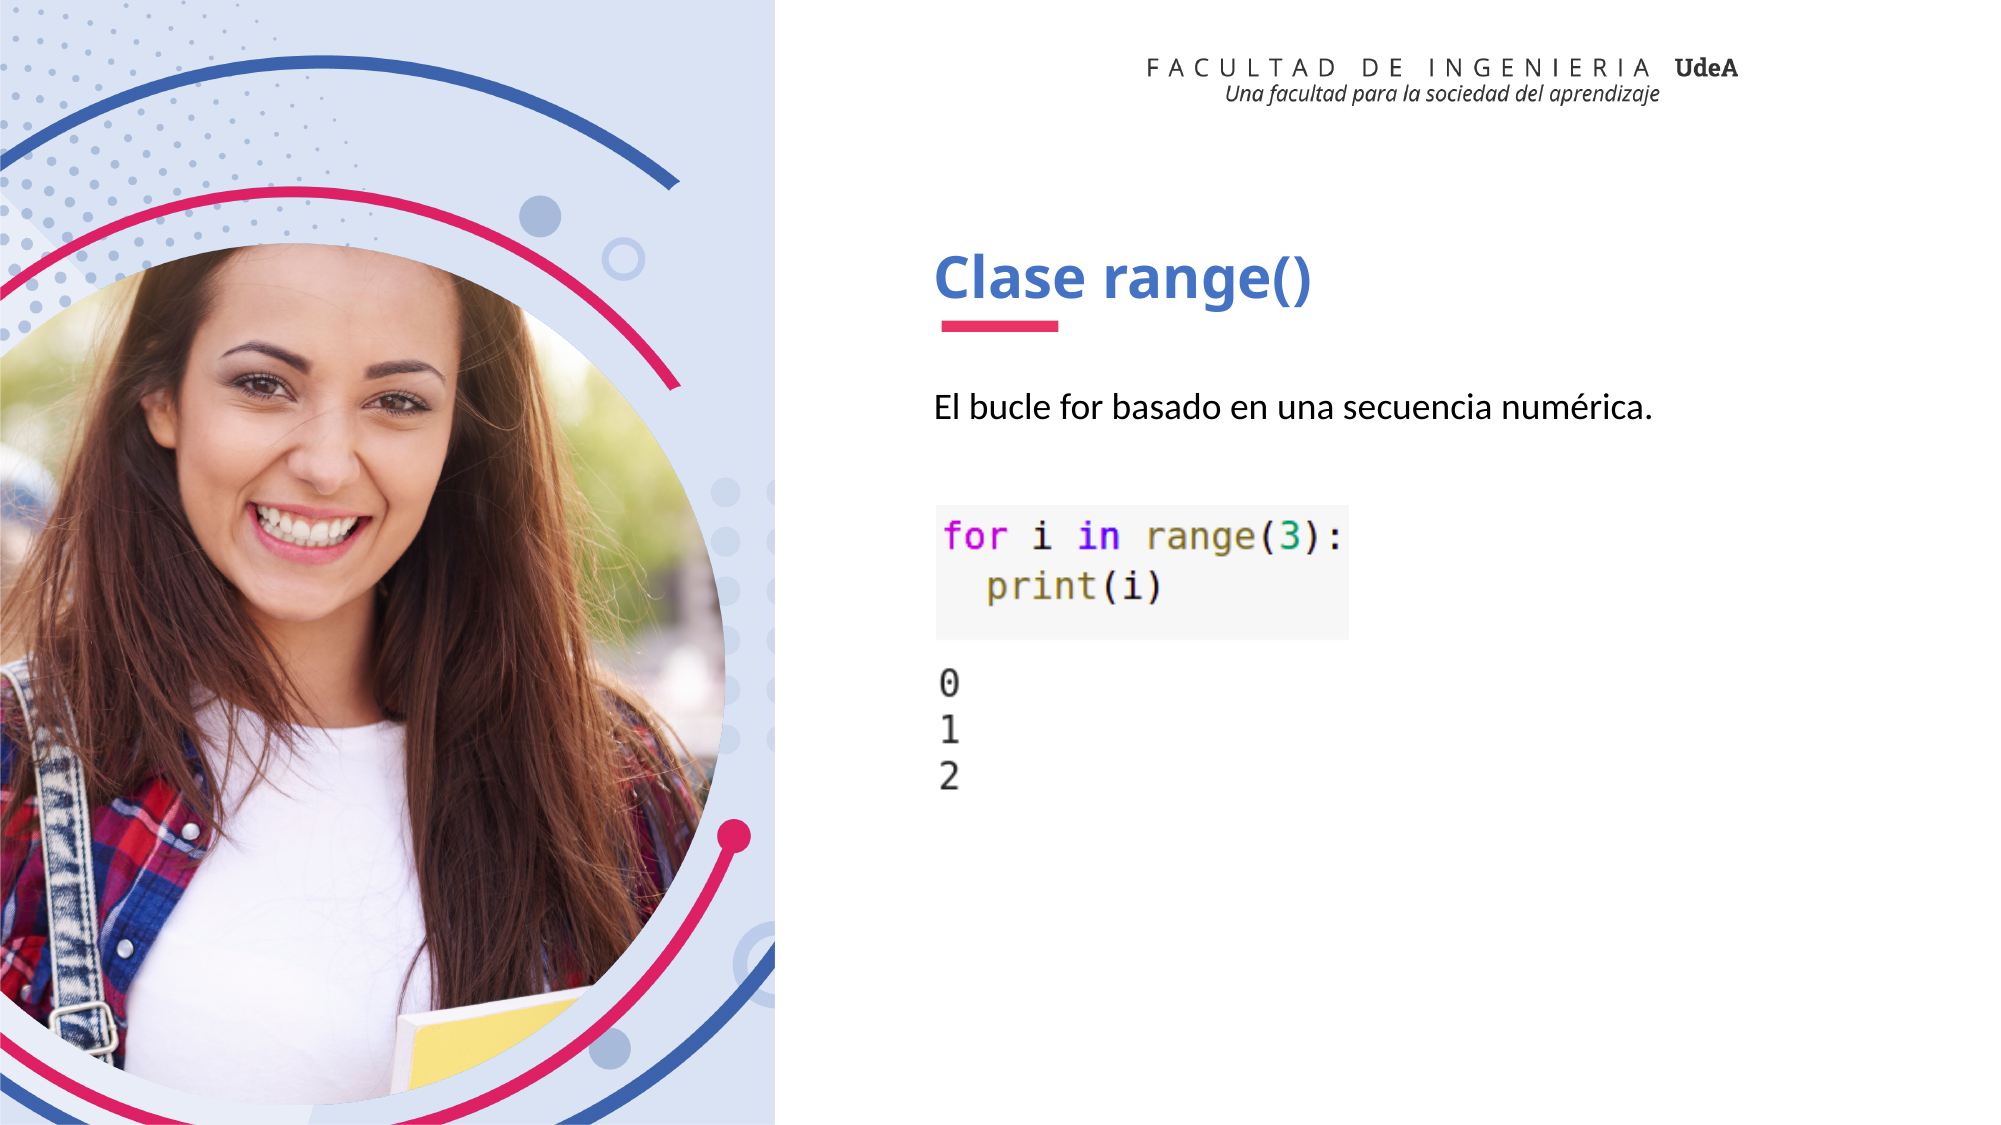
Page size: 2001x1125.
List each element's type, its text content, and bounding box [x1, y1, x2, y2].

picture [936, 505, 1349, 804]
picture [1148, 57, 1738, 106]
text_box Clase range() [918, 224, 1815, 336]
picture [0, 0, 775, 1125]
text_box El bucle for basado en una secuencia numérica. [918, 374, 1895, 435]
